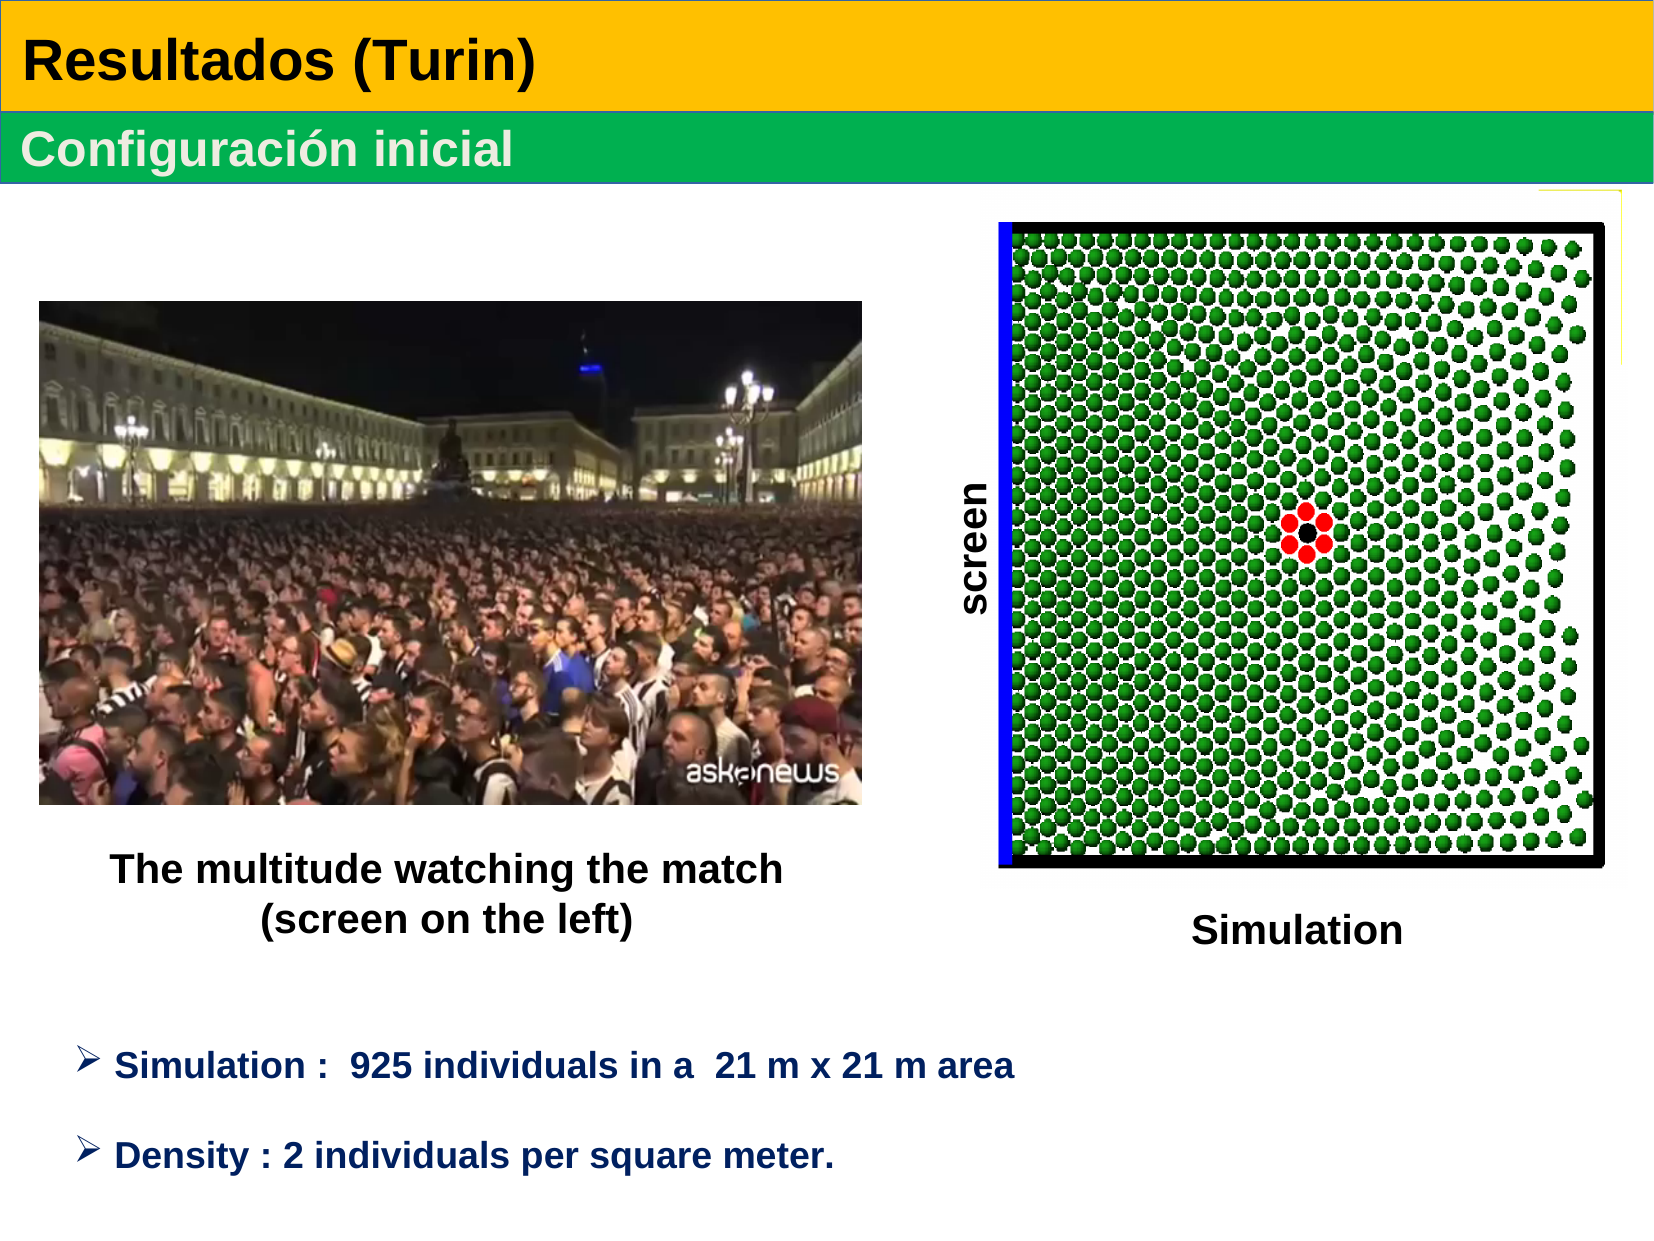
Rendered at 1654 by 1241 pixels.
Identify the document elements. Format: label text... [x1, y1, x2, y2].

text_box Simulation [1027, 894, 1568, 975]
picture [39, 301, 862, 805]
text_box Simulation : 925 individuals in a 21 m x 21 m area Density : 2 individuals per square meter. [59, 1033, 1619, 1184]
text_box [0, 0, 1654, 183]
picture [980, 189, 1630, 892]
text_box screen [935, 431, 1016, 668]
text_box The multitude watching the match (screen on the left) [35, 833, 859, 951]
text_box Resultados (Turin) [7, 14, 1052, 95]
text_box Configuración inicial [5, 108, 1654, 189]
